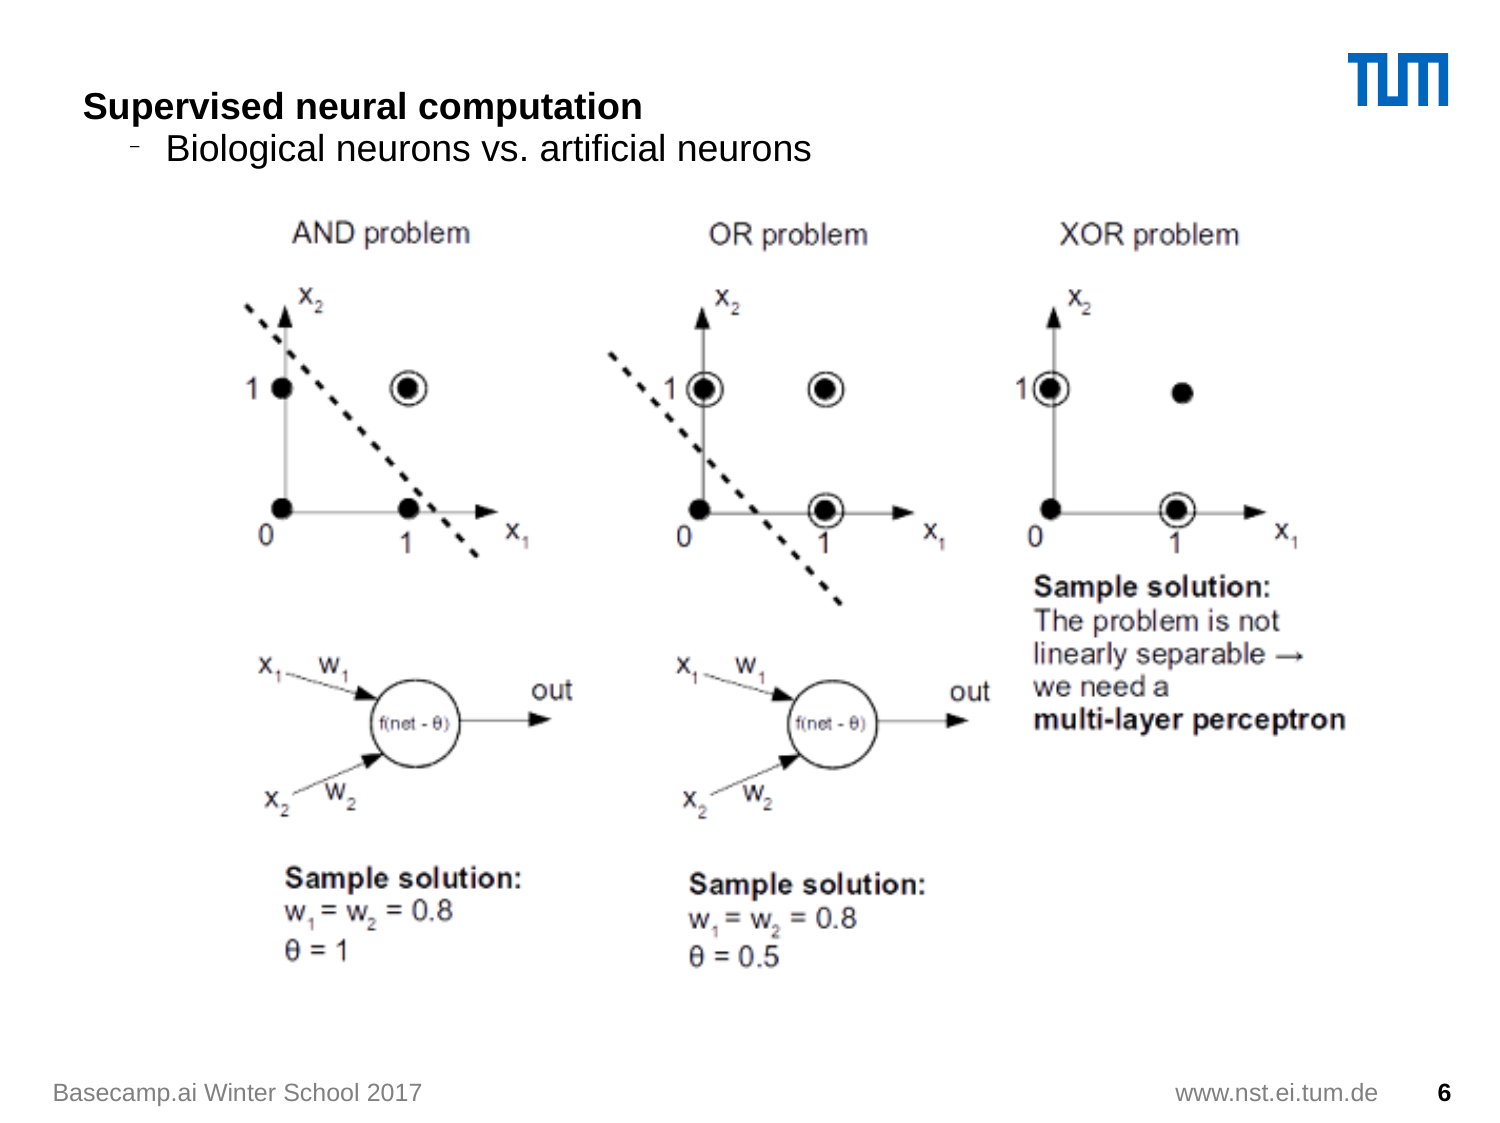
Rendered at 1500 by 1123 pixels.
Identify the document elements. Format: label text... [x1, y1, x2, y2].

text_box Supervised neural computation Biological neurons vs. artificial neurons [68, 77, 1406, 343]
picture [179, 189, 1394, 1028]
